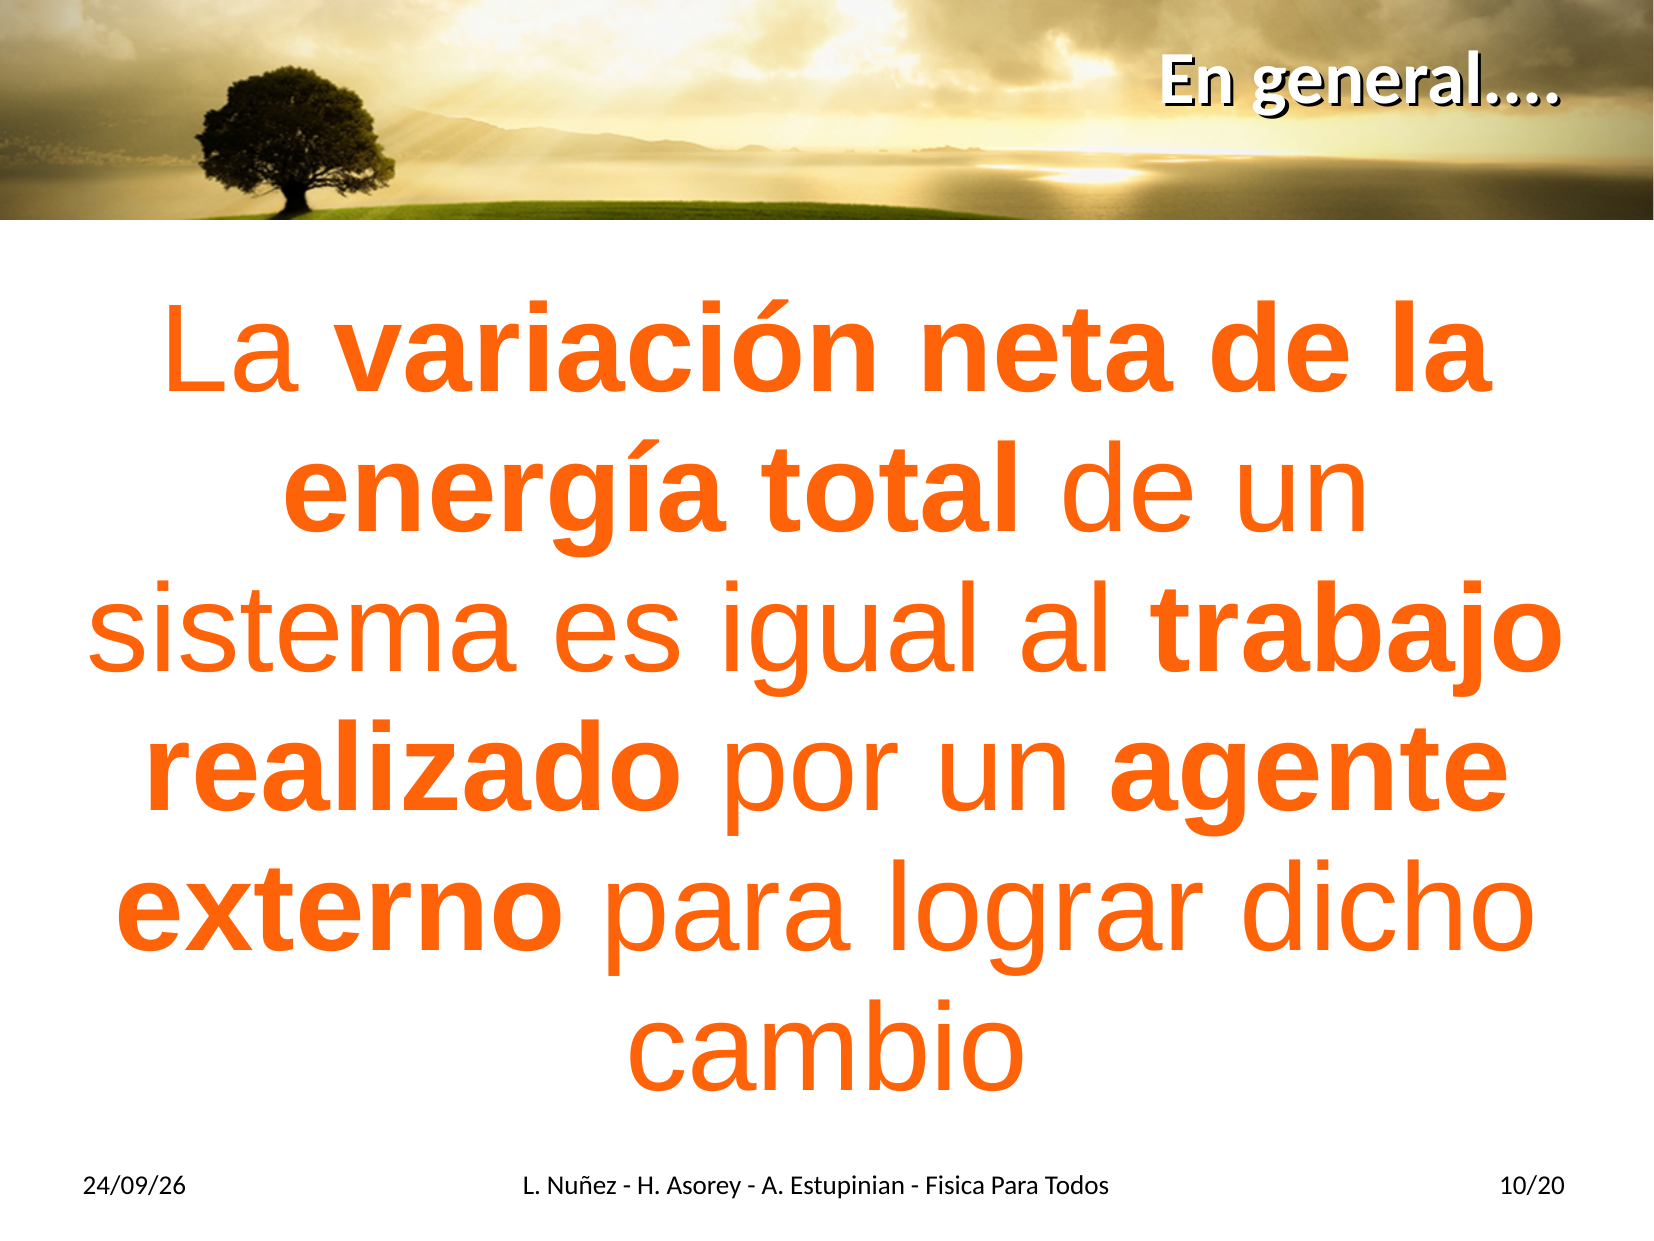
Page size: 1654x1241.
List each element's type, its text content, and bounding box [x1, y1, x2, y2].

picture [0, 0, 1654, 220]
subtitle La variación neta de la energía total de un sistema es igual al trabajo realizado por un agente externo para lograr dicho cambio [82, 255, 1571, 1141]
title En general.... [75, 19, 1564, 151]
